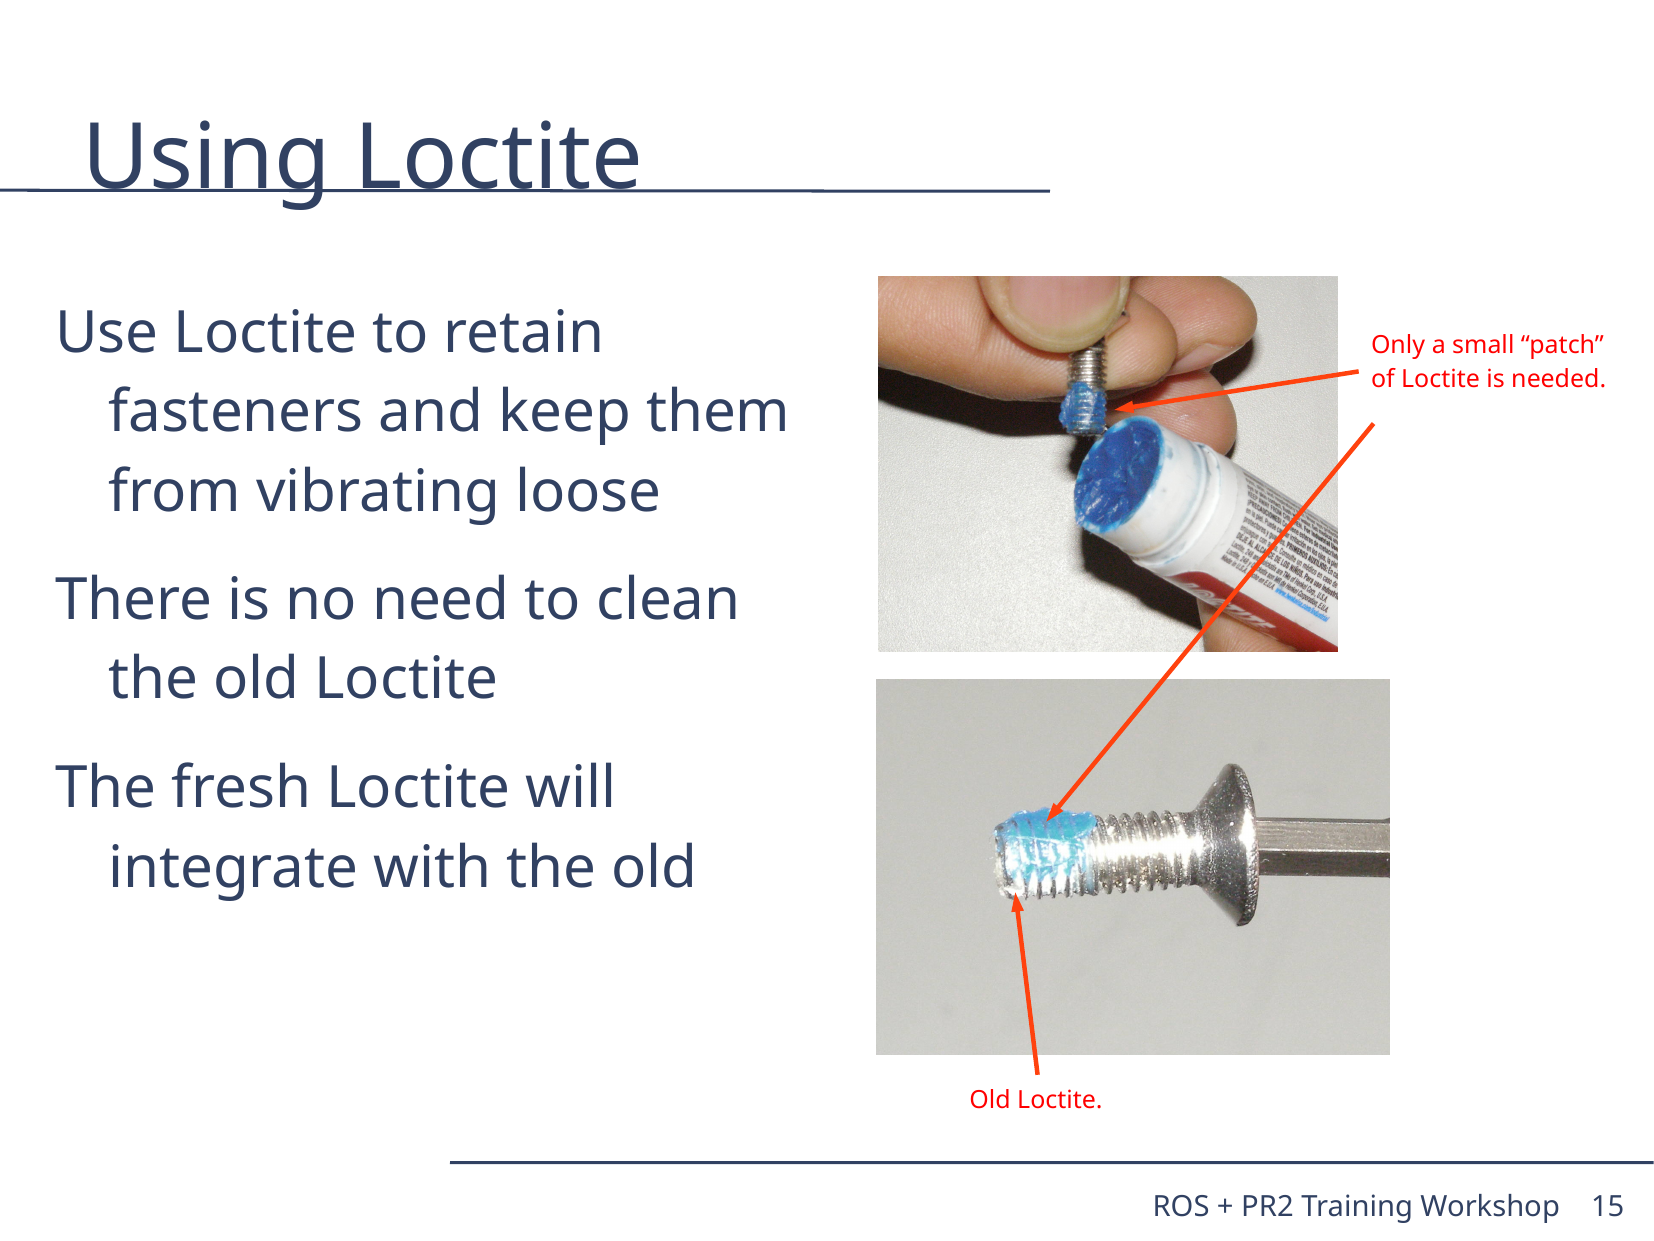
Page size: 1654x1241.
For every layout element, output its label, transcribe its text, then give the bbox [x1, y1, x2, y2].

list Use Loctite to retain fasteners and keep them from vibrating loose There is no need to clean the old Loctite The fresh Loctite will integrate with the old [37, 290, 809, 1109]
picture [876, 679, 1390, 1055]
text_box Only a small “patch” of Loctite is needed. [1356, 319, 1629, 423]
picture [878, 276, 1338, 652]
title Using Loctite [82, 49, 1571, 257]
text_box Old Loctite. [954, 1074, 1236, 1119]
picture [1190, 472, 1338, 652]
